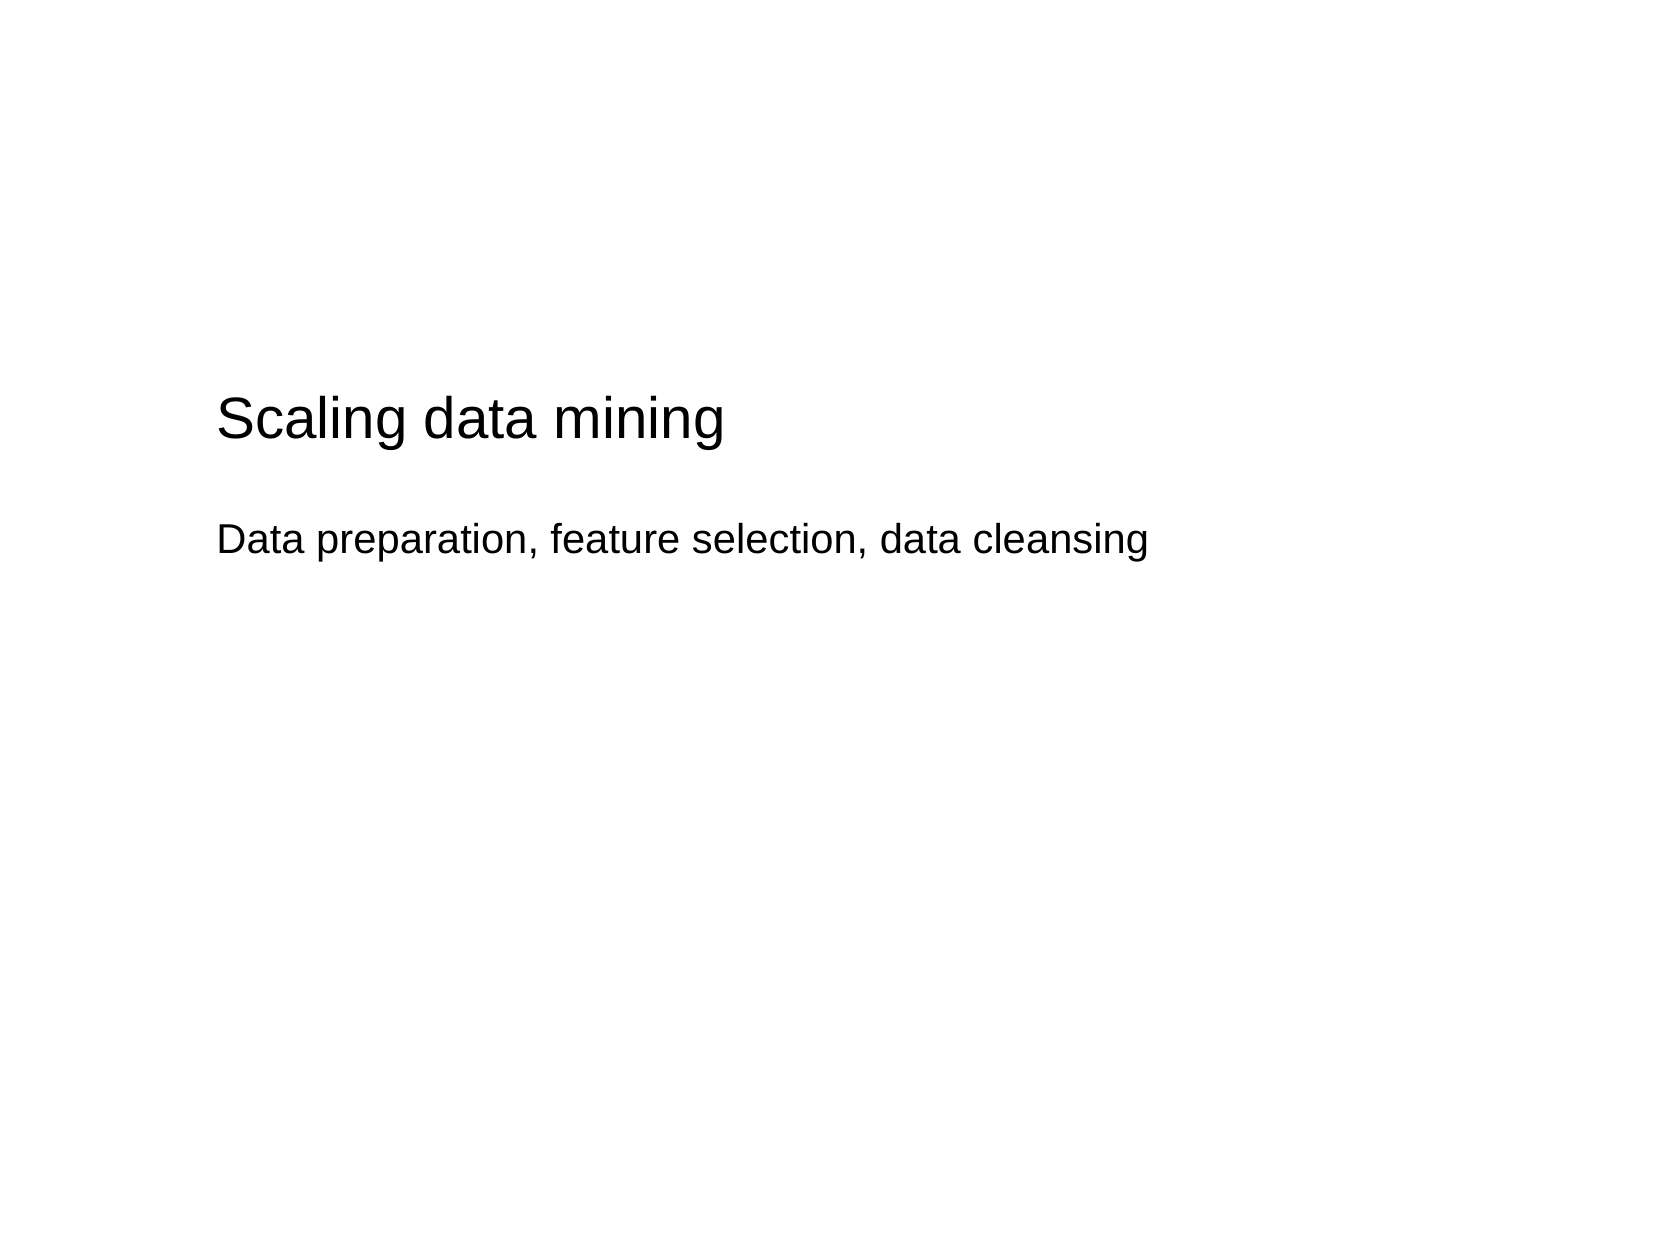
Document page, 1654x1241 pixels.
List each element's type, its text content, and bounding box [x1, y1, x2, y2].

text_box Scaling data mining Data preparation, feature selection, data cleansing [201, 378, 1165, 571]
